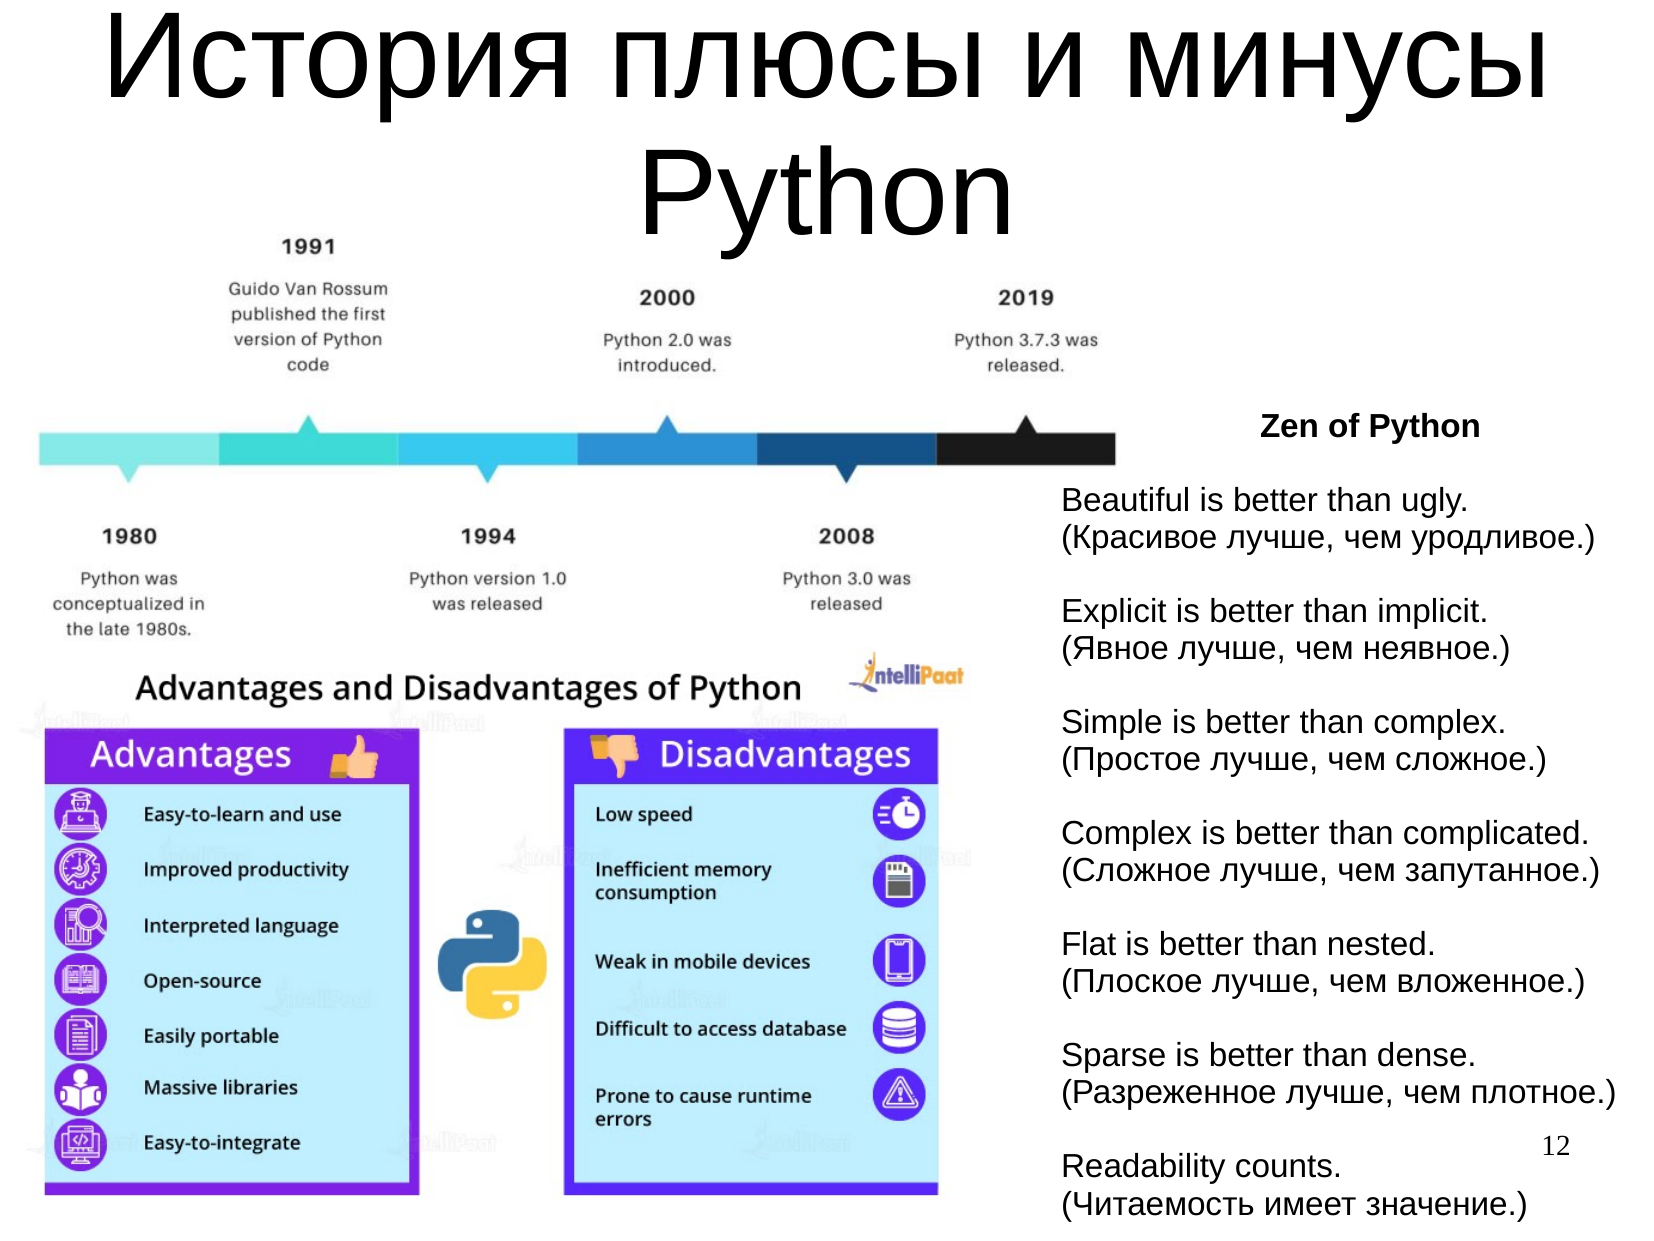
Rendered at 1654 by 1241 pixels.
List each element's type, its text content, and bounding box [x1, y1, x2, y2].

title История плюсы и минусы Python [82, 0, 1571, 261]
text_box Zen of Python Beautiful is better than ugly. (Красивое лучше, чем уродливое.) Explicit is better than implicit. (Явное лучше, чем неявное.) Simple is better than complex. (Простое лучше, чем сложное.) Complex is better than complicated. (Сложное лучше, чем запутанное.) Flat is better than nested. (Плоское лучше, чем вложенное.) Sparse is better than dense. (Разреженное лучше, чем плотное.) Readability counts. (Читаемость имеет значение.) [1046, 400, 1654, 1241]
picture [15, 225, 1122, 1218]
